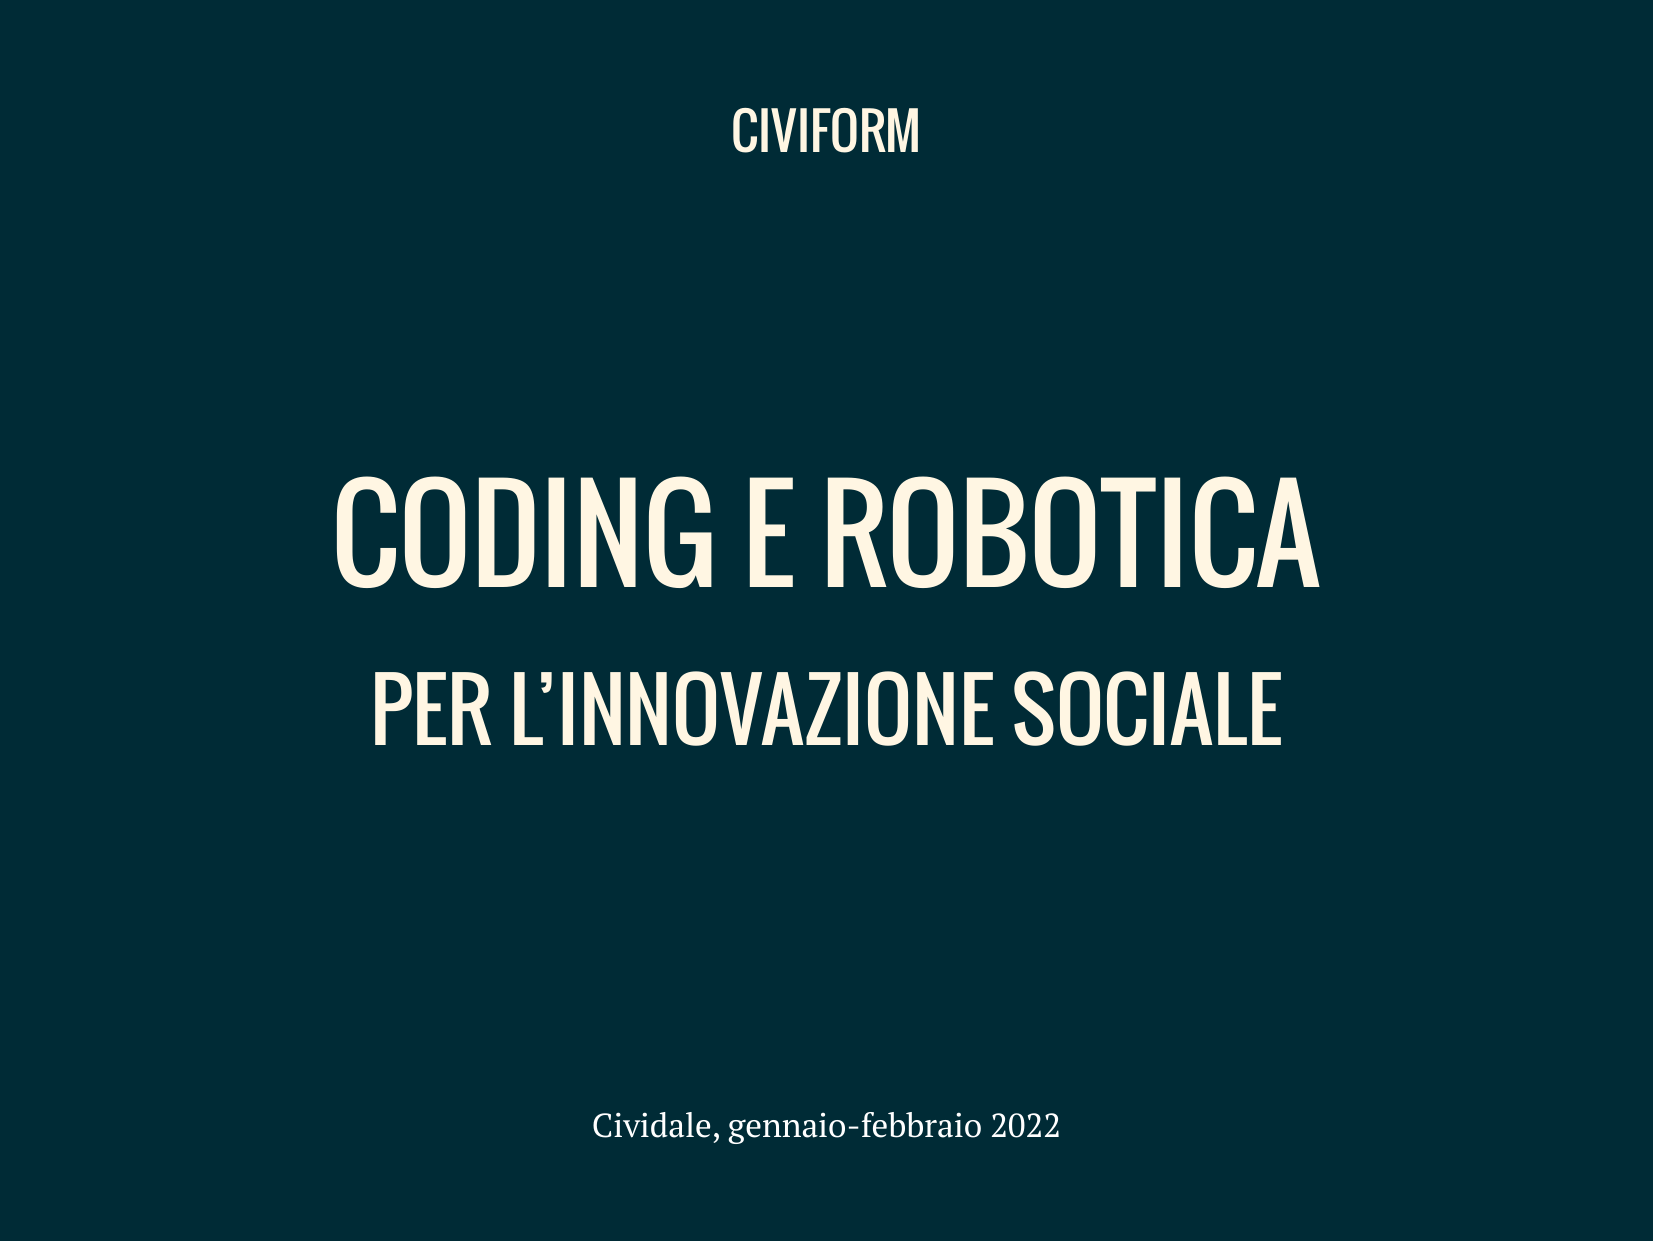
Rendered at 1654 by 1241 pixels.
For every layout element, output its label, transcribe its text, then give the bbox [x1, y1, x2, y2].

title CIVIFORM [82, 25, 1571, 233]
title CODING E ROBOTICA [82, 427, 1571, 604]
text_box Cividale, gennaio-febbraio 2022 [82, 1080, 1571, 1170]
title Per l’innovazione sociale [82, 604, 1571, 812]
